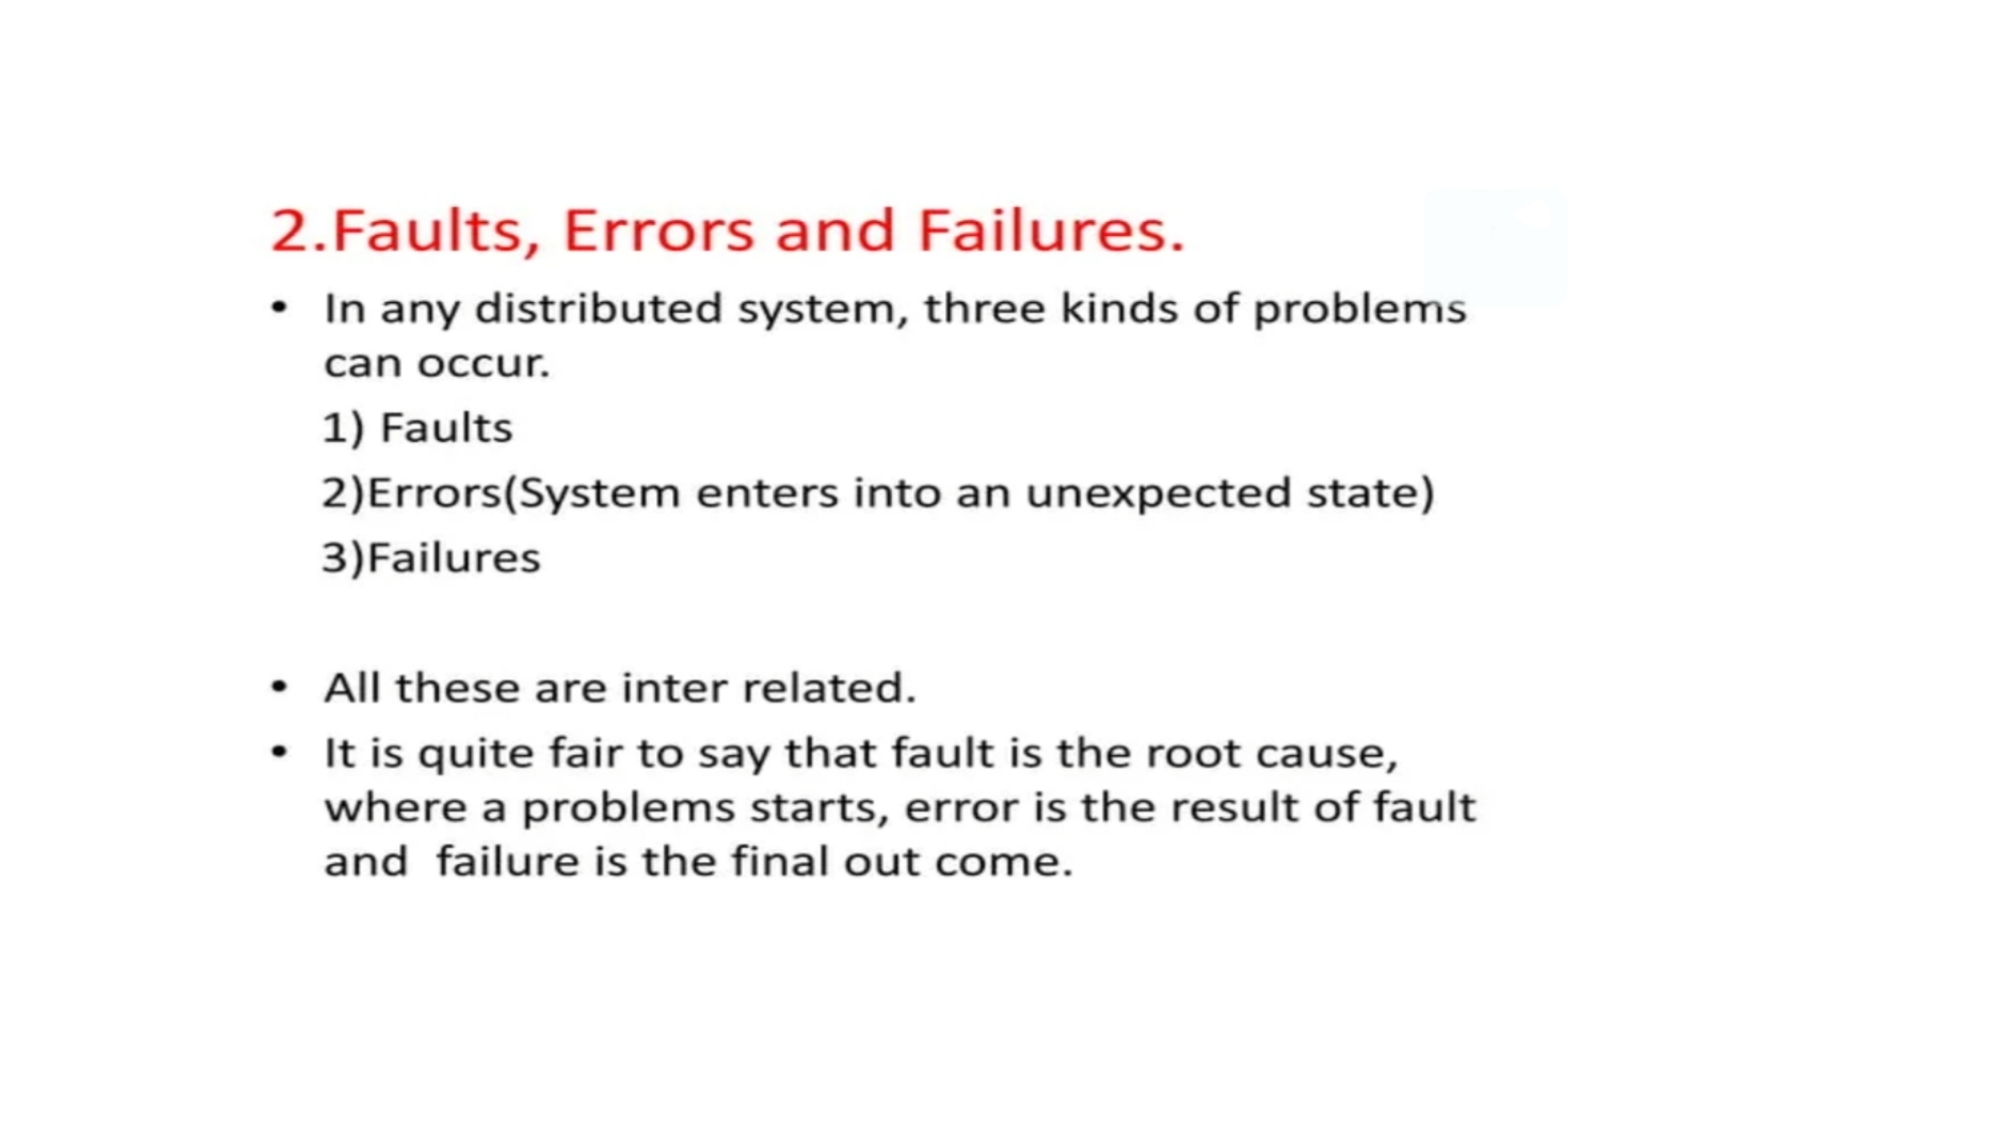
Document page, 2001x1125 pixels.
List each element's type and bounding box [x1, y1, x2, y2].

picture [189, 159, 1627, 988]
